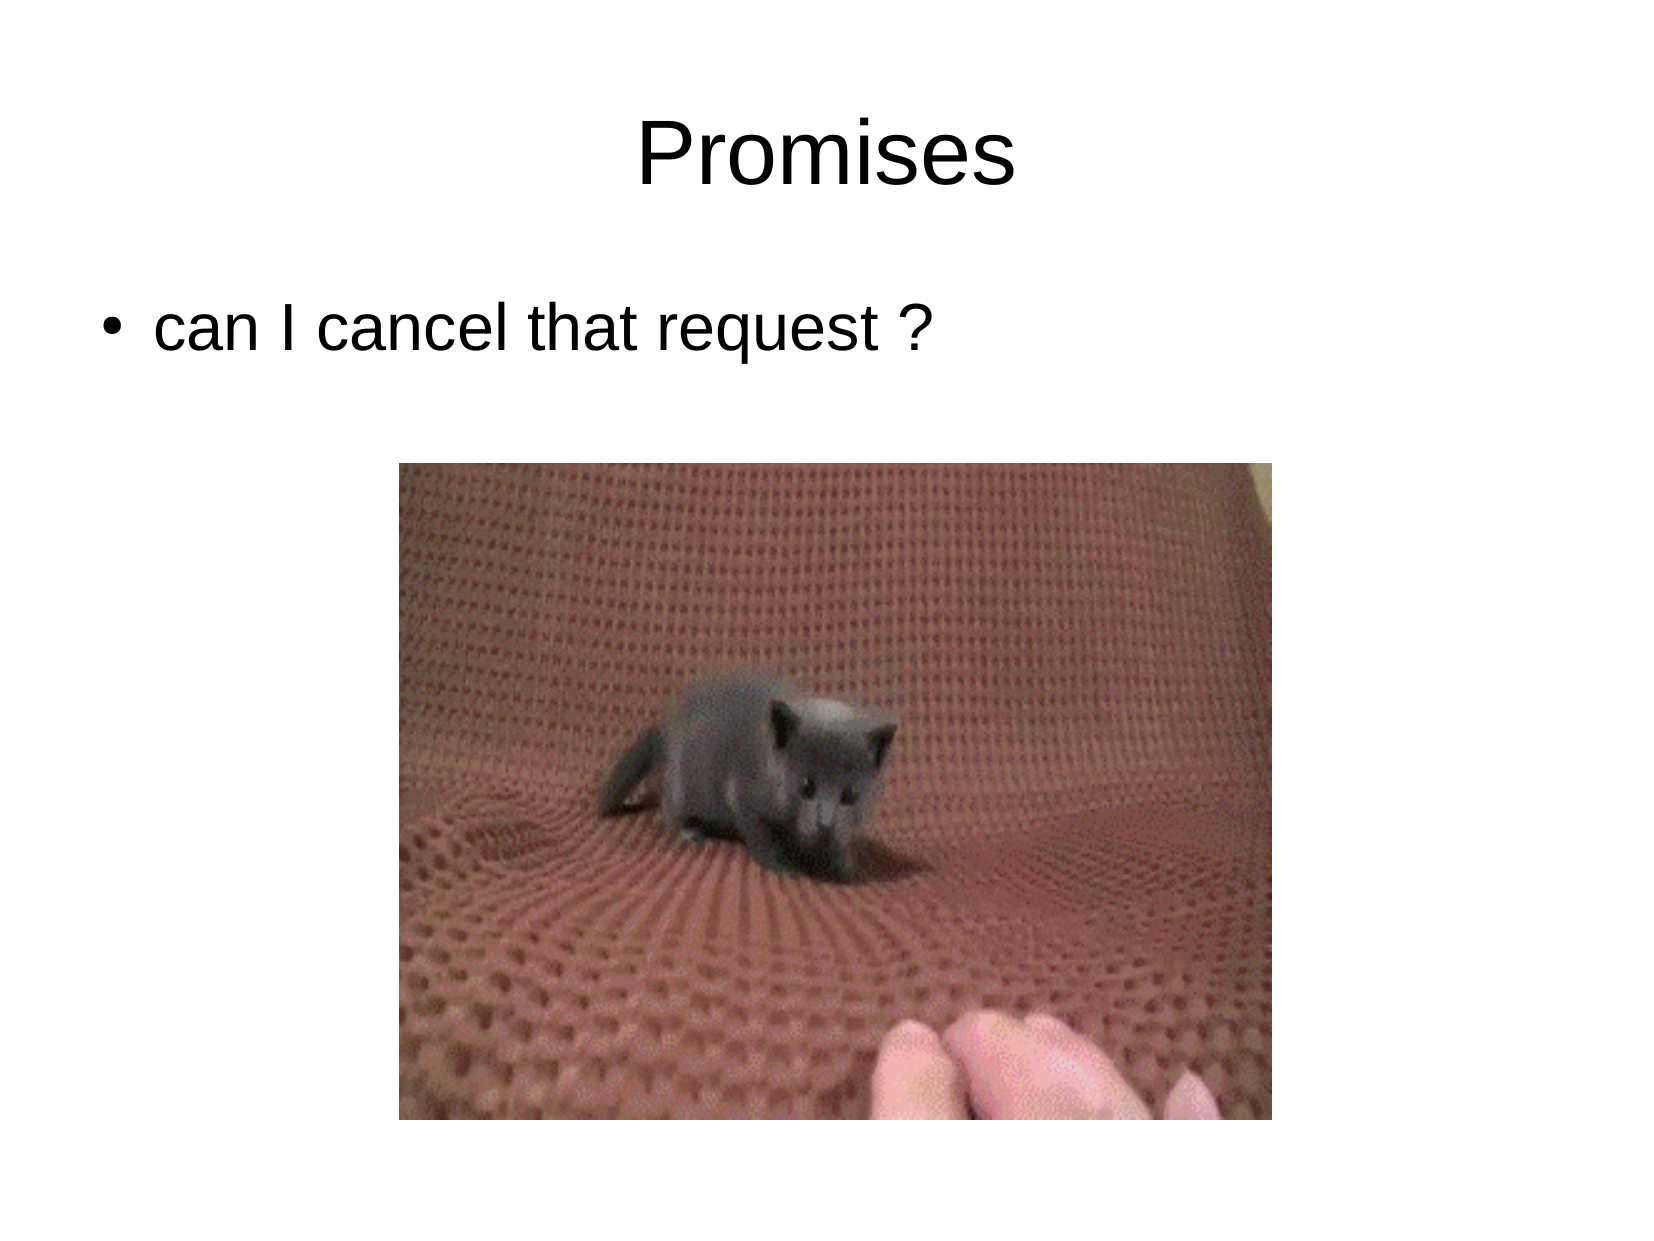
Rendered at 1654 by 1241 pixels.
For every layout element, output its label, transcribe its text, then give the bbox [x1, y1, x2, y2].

list can I cancel that request ? [82, 290, 1571, 1010]
title Promises [82, 49, 1571, 257]
picture [399, 463, 1272, 1120]
